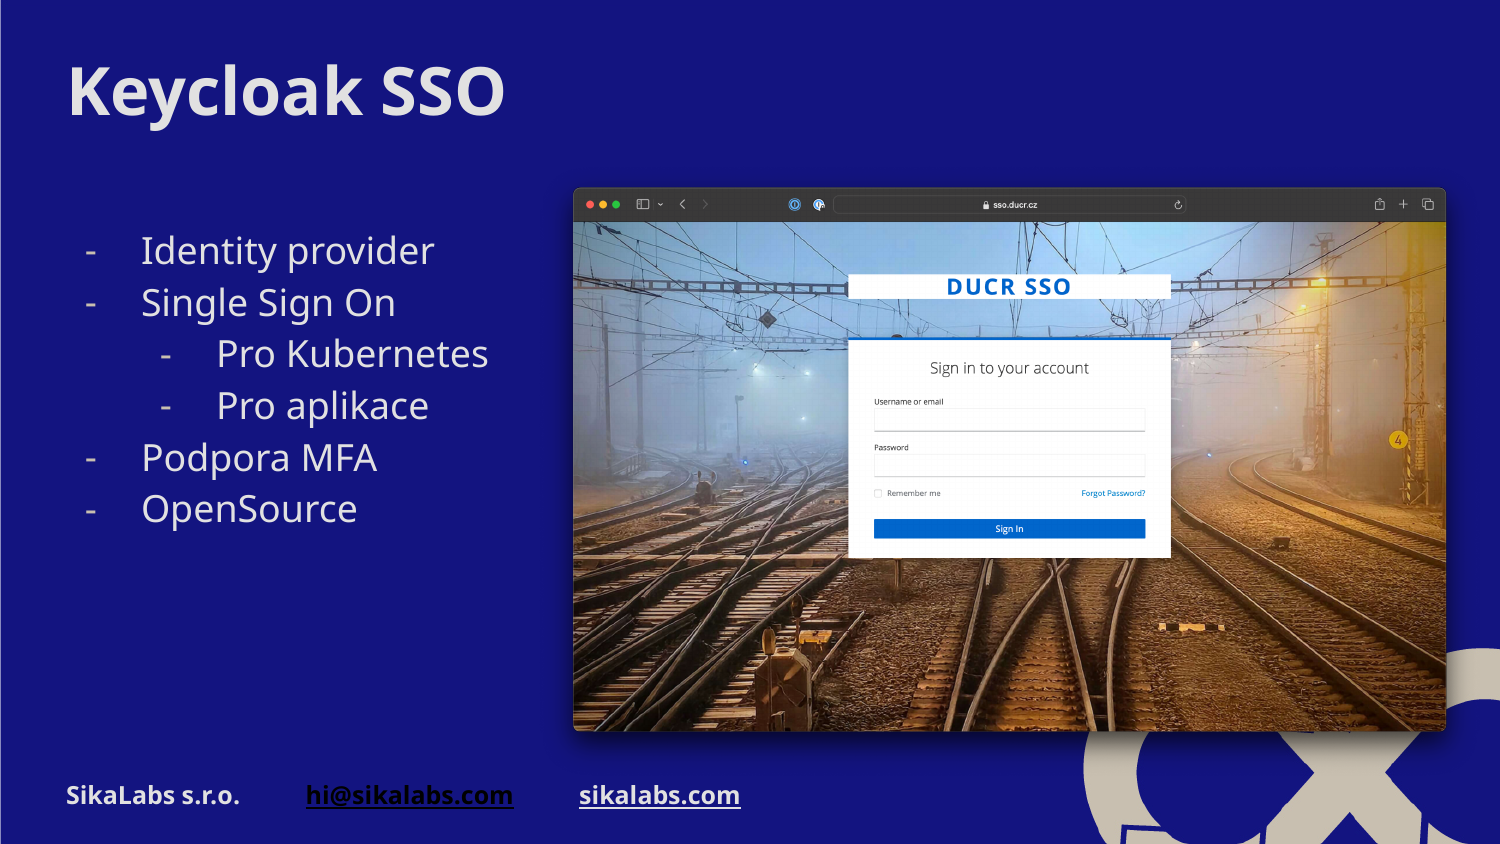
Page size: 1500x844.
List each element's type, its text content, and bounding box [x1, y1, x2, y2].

list Identity provider Single Sign On Pro Kubernetes Pro aplikace Podpora MFA OpenSource [51, 205, 537, 754]
picture [0, 0, 1500, 844]
title Keycloak SSO [51, 33, 1449, 128]
